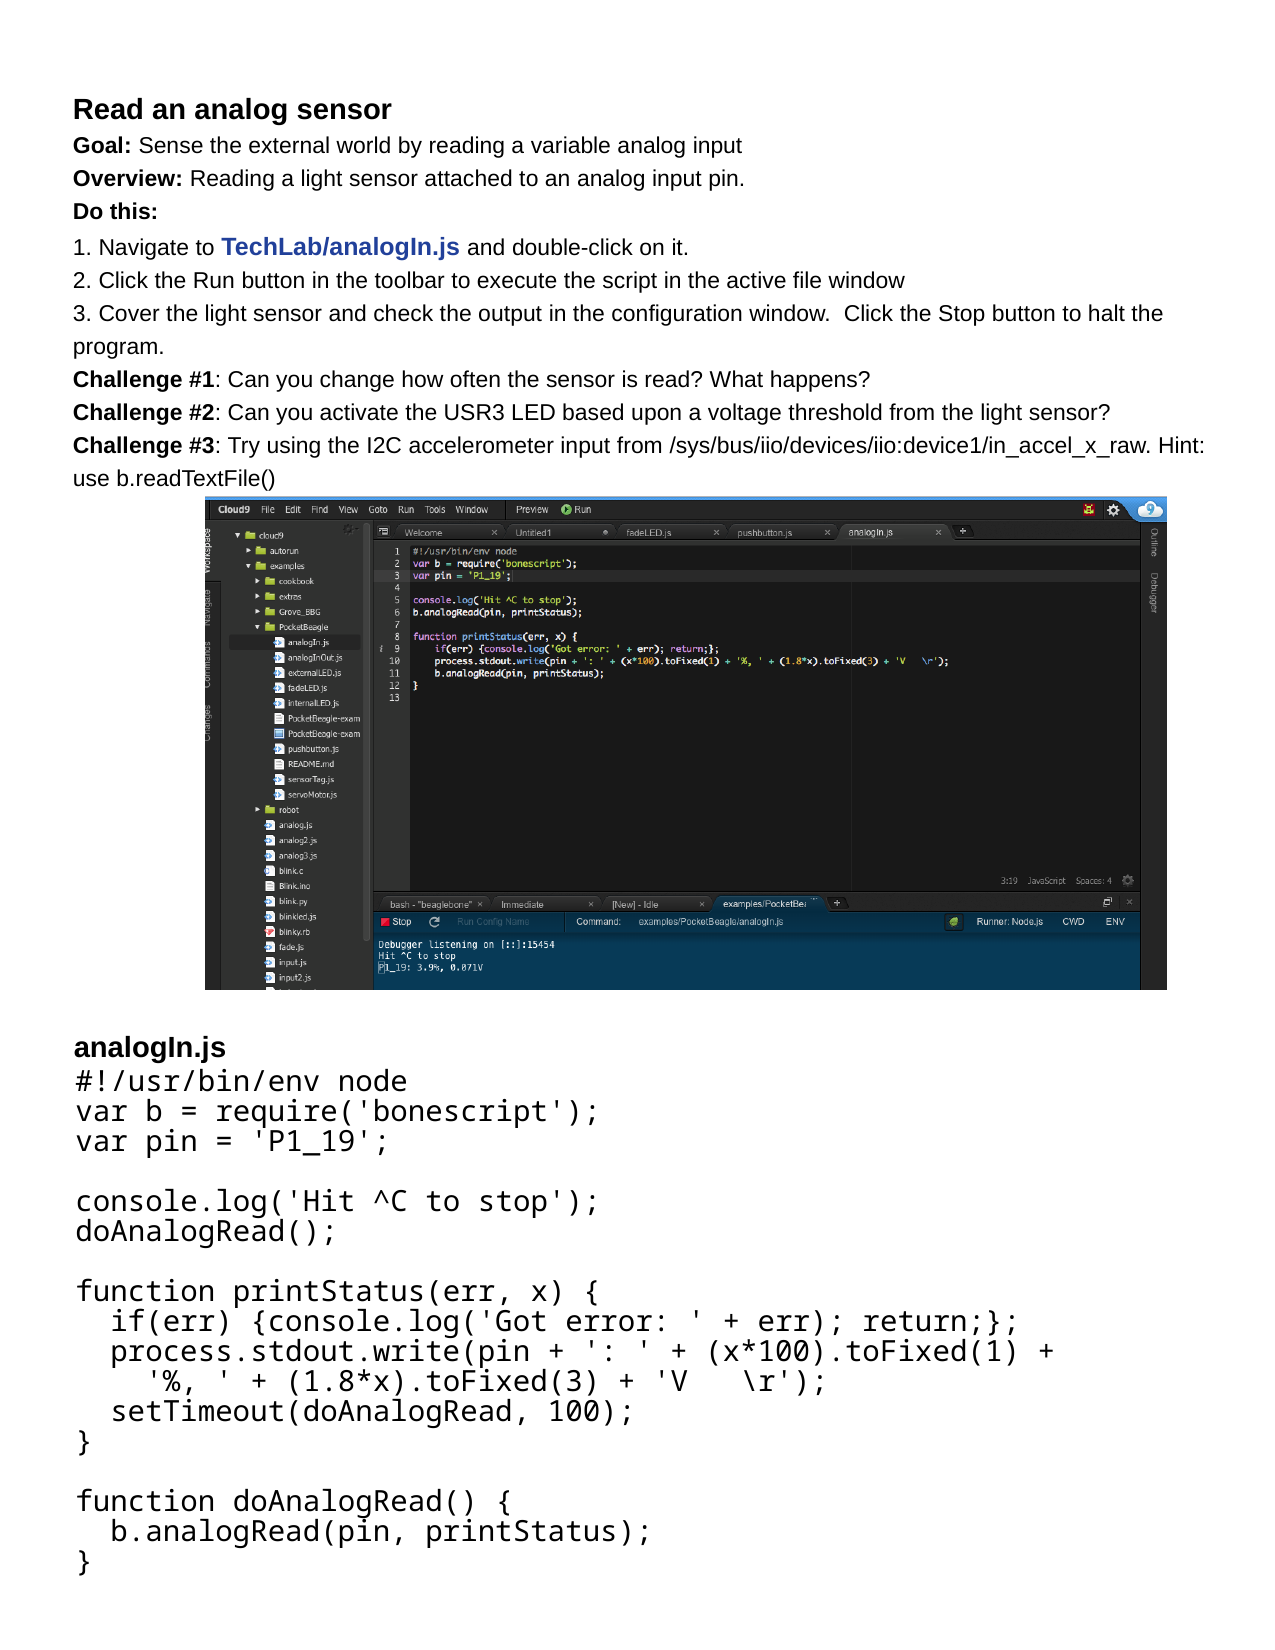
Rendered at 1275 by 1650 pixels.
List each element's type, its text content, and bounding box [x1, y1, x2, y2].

picture [205, 494, 1167, 991]
text_box analogIn.js [59, 1013, 242, 1071]
text_box #!/usr/bin/env node var b = require('bonescript'); var pin = 'P1_19'; console.log('Hit ^C to stop'); doAnalogRead(); function printStatus(err, x) { if(err) {console.log('Got error: ' + err); return;}; process.stdout.write(pin + ': ' + (x*100).toFixed(1) + '%, ' + (1.8*x).toFixed(3) + 'V \r'); setTimeout(doAnalogRead, 100); } function doAnalogRead() { b.analogRead(pin, printStatus); } [60, 1062, 1141, 1650]
text_box Read an analog sensor Goal: Sense the external world by reading a variable analog input Overview: Reading a light sensor attached to an analog input pin. Do this: 1. Navigate to TechLab/analogIn.js and double-click on it. 2. Click the Run button in the toolbar to execute the script in the active file window 3. Cover the light sensor and check the output in the configuration window. Click the Stop button to halt the program. Challenge #1: Can you change how often the sensor is read? What happens? Challenge #2: Can you activate the USR3 LED based upon a voltage threshold from the light sensor? Challenge #3: Try using the I2C accelerometer input from /sys/bus/iio/devices/iio:device1/in_accel_x_raw. Hint: use b.readTextFile() [58, 76, 1248, 499]
